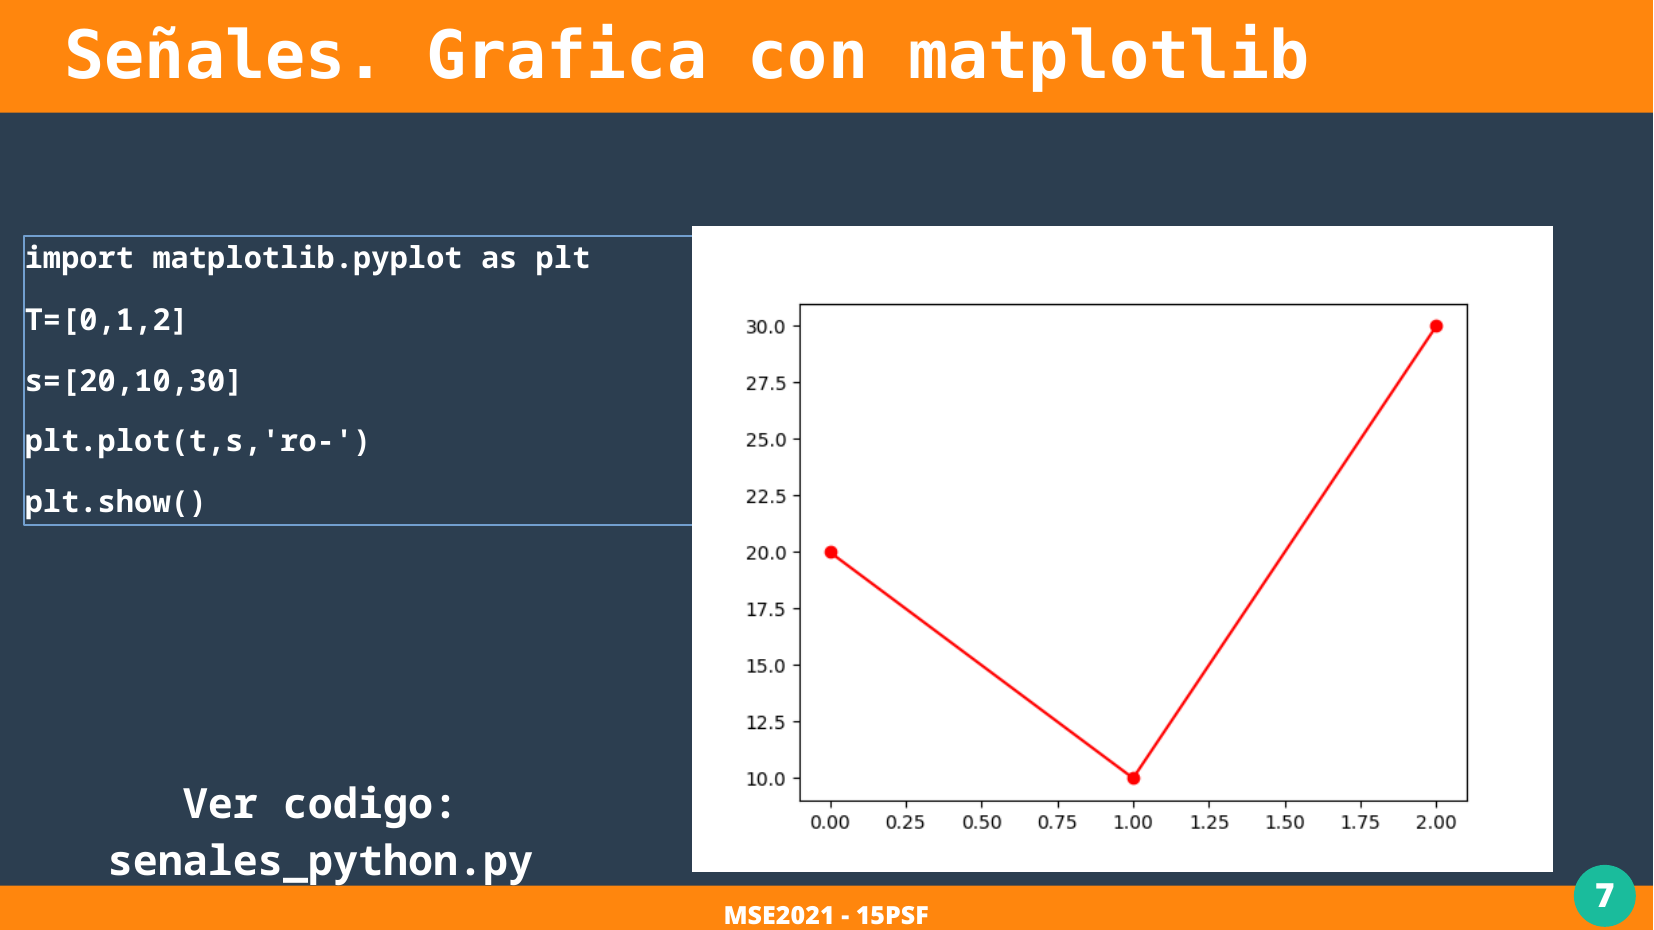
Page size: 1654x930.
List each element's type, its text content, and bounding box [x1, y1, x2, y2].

title Señales. Grafica con matplotlib [64, 16, 1653, 188]
list import matplotlib.pyplot as plt T=[0,1,2] s=[20,10,30] plt.plot(t,s,'ro-') plt.show() [23, 235, 692, 526]
picture [692, 226, 1553, 872]
text_box Ver codigo: senales_python.py [3, 787, 638, 874]
